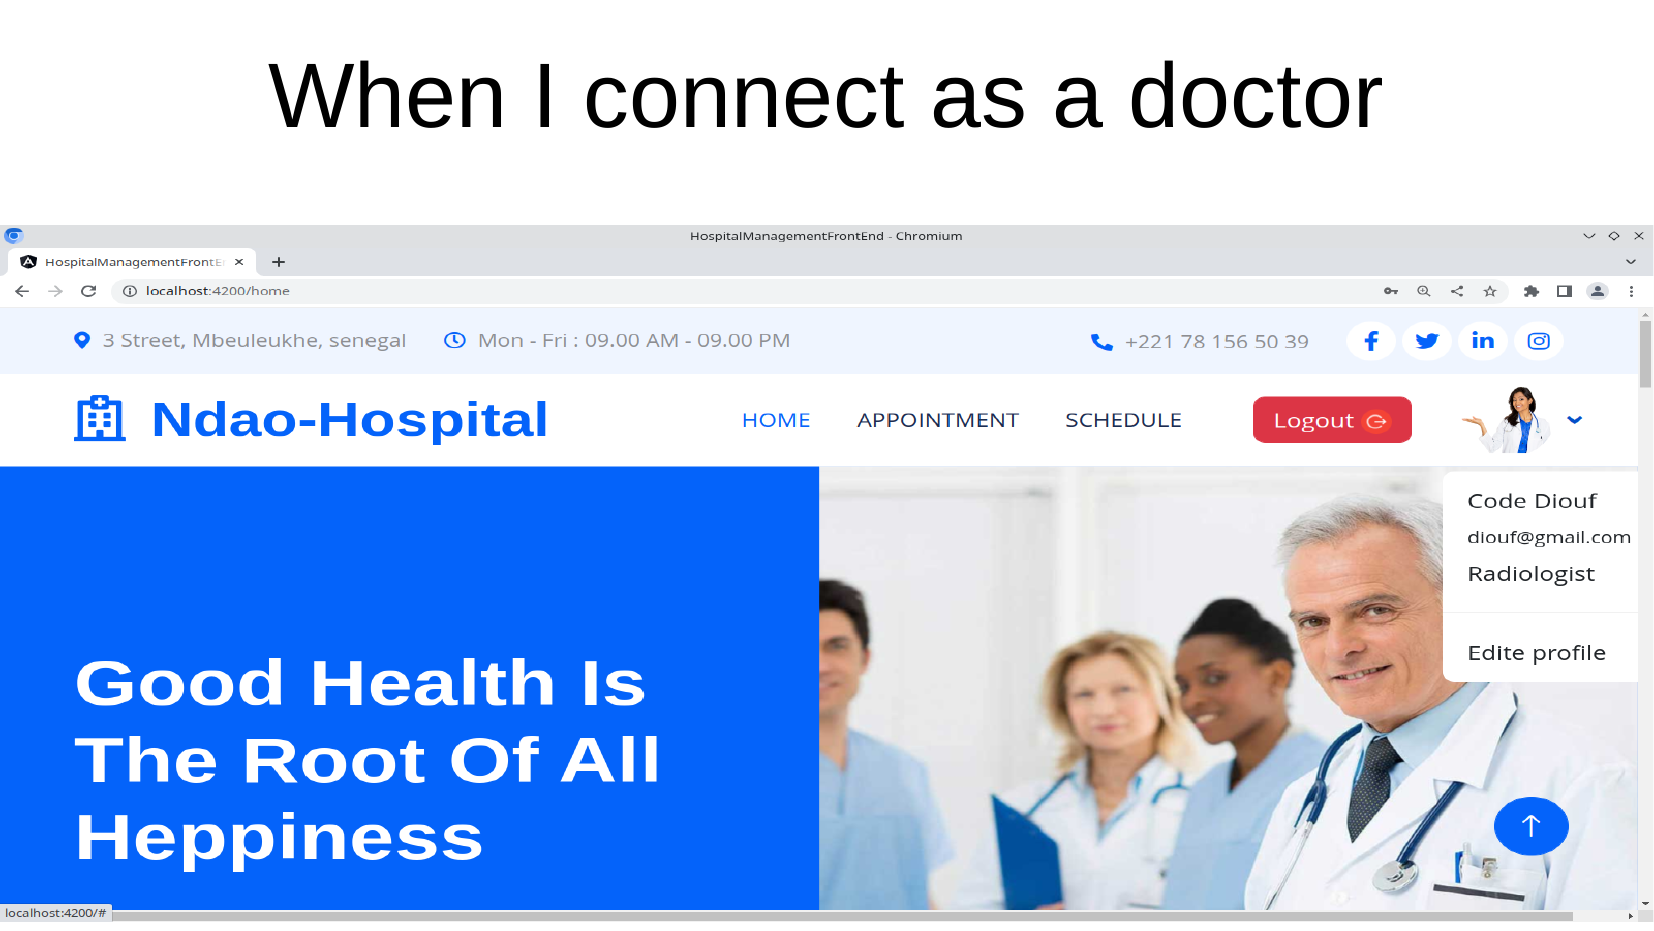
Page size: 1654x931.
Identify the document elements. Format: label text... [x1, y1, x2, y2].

title When I connect as a doctor [82, 0, 1571, 193]
picture [0, 224, 1654, 923]
